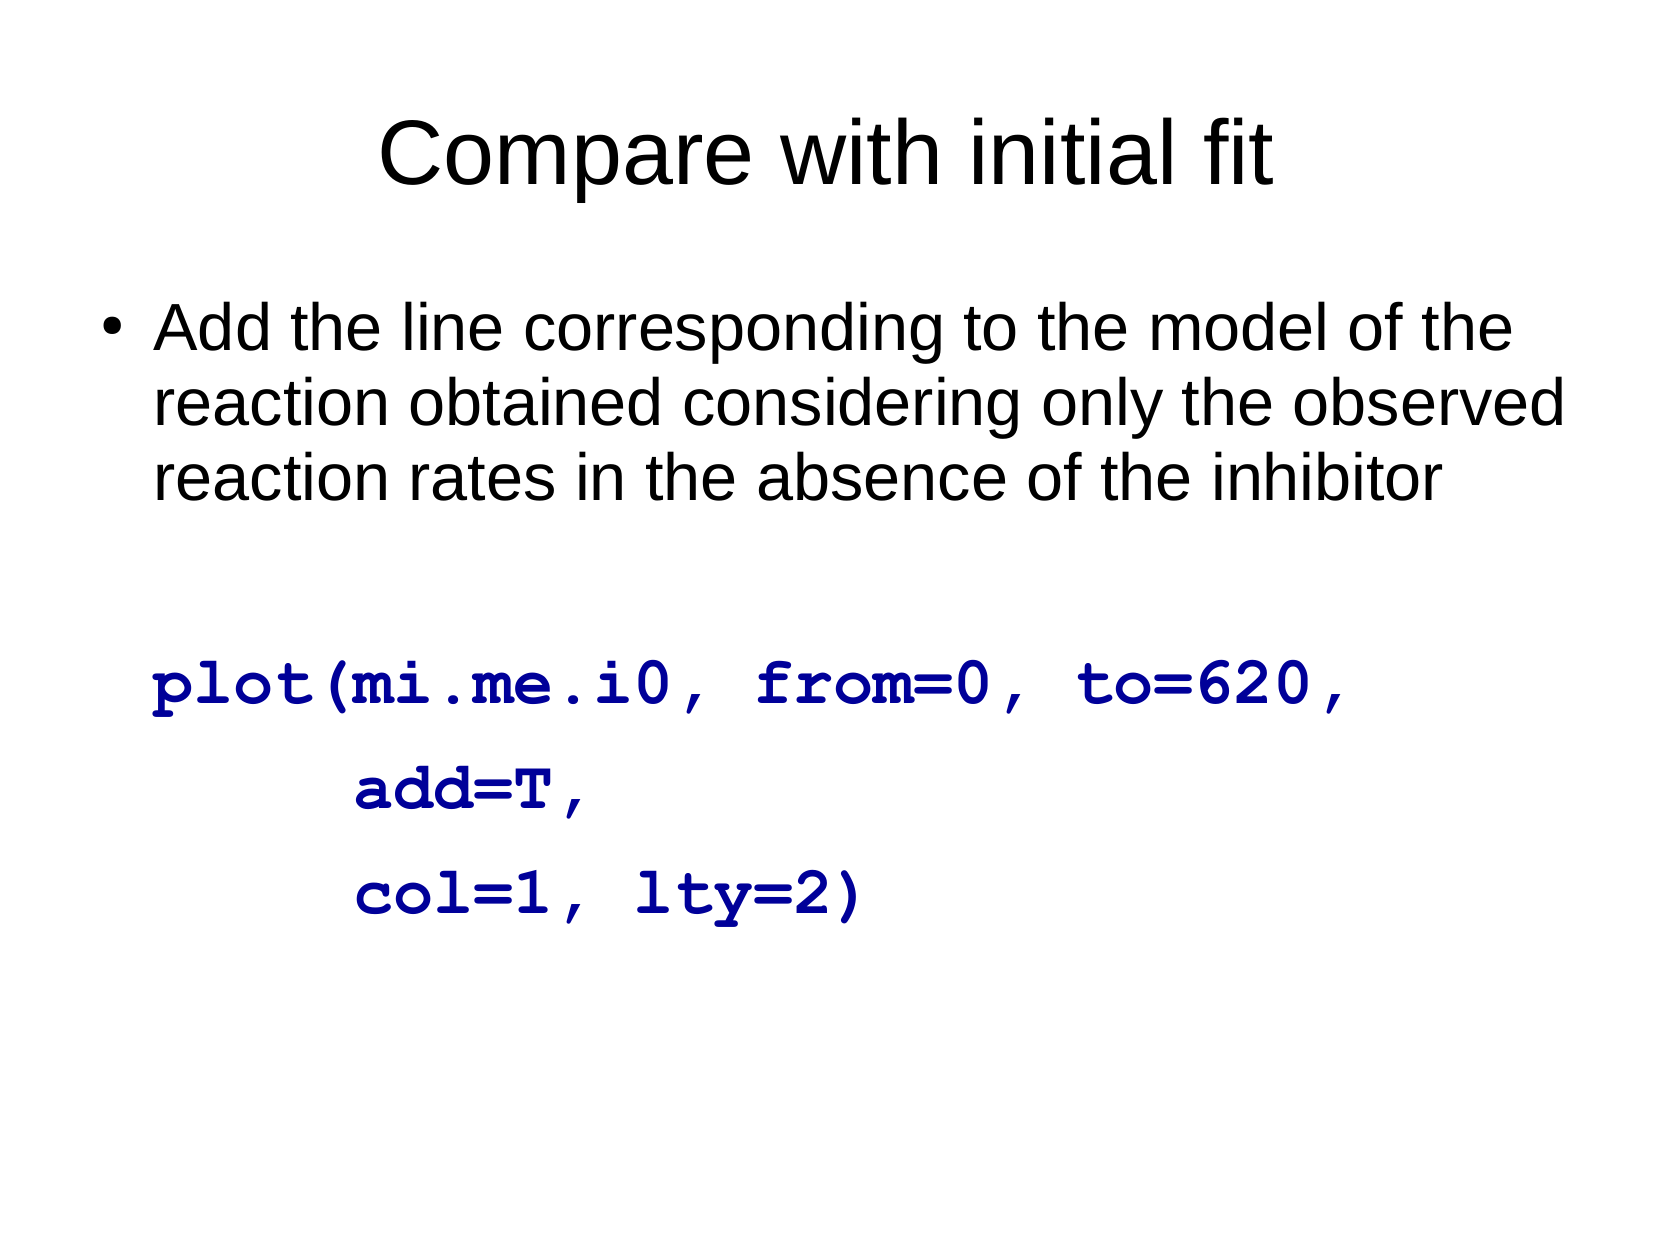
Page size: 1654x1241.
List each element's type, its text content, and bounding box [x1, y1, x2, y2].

title Compare with initial fit [82, 49, 1571, 257]
list Add the line corresponding to the model of the reaction obtained considering only the observed reaction rates in the absence of the inhibitor plot(mi.me.i0, from=0, to=620, add=T, col=1, lty=2) [82, 290, 1571, 1010]
